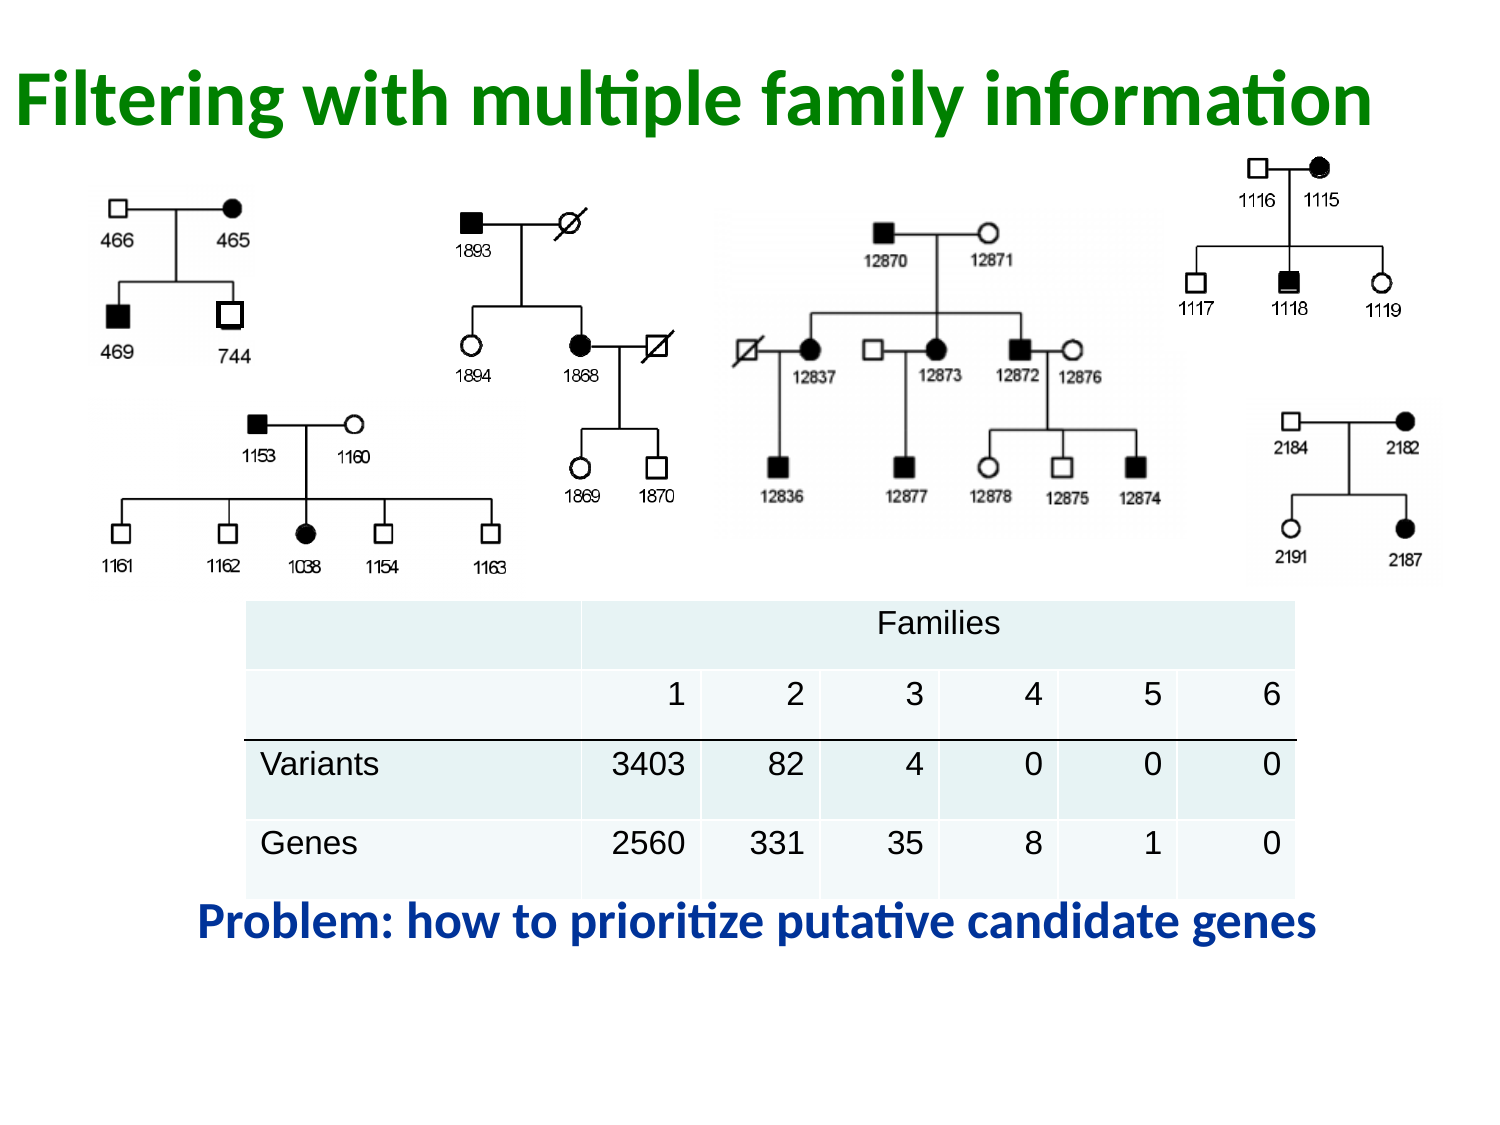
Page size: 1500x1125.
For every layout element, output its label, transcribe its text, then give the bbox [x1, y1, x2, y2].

table_cell 0 [940, 741, 1057, 819]
table_cell [246, 671, 581, 739]
table_cell 331 [702, 821, 819, 878]
table_cell 1 [582, 671, 700, 739]
table_cell 82 [702, 741, 819, 819]
table_cell 35 [821, 821, 938, 878]
table_cell 2 [702, 671, 819, 739]
text_box [218, 278, 267, 339]
text_box Problem: how to prioritize putative candidate genes [106, 878, 1409, 957]
table_cell Genes [246, 821, 581, 878]
table_header Families [582, 601, 1295, 669]
table_cell 4 [821, 741, 938, 819]
table_cell 2560 [582, 821, 700, 878]
table_header [246, 601, 581, 669]
table_cell 5 [1059, 671, 1176, 739]
picture [714, 137, 1412, 539]
table_cell 6 [1178, 671, 1295, 739]
table_cell 0 [1178, 741, 1295, 819]
table_cell 8 [940, 821, 1057, 878]
table_cell 3 [821, 671, 938, 739]
title Filtering with multiple family information [0, 0, 1500, 188]
table_cell Variants [246, 741, 581, 819]
table_cell 1 [1059, 821, 1176, 878]
table_cell 0 [1059, 741, 1176, 819]
table_cell 3403 [582, 741, 700, 819]
picture [1246, 397, 1443, 587]
table_cell 0 [1178, 821, 1295, 878]
picture [88, 184, 709, 603]
picture [88, 184, 255, 366]
table_cell 4 [940, 671, 1057, 739]
